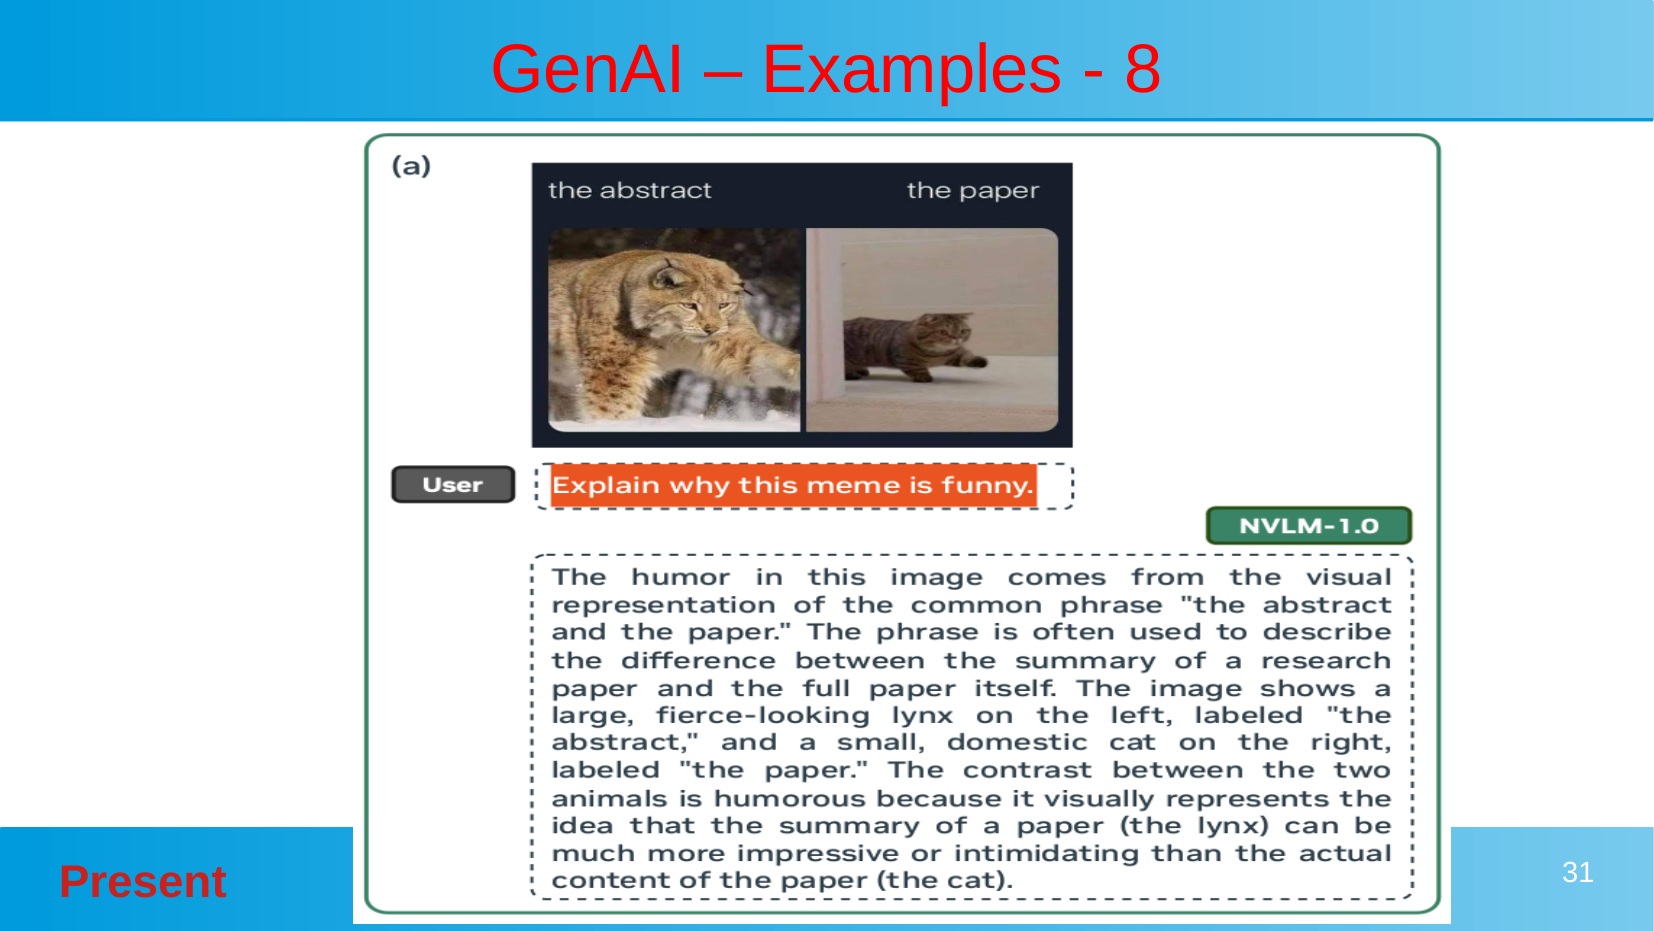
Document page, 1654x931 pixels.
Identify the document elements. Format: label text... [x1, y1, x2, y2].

picture [353, 125, 1451, 924]
title GenAI – Examples - 8 [59, 29, 1595, 108]
